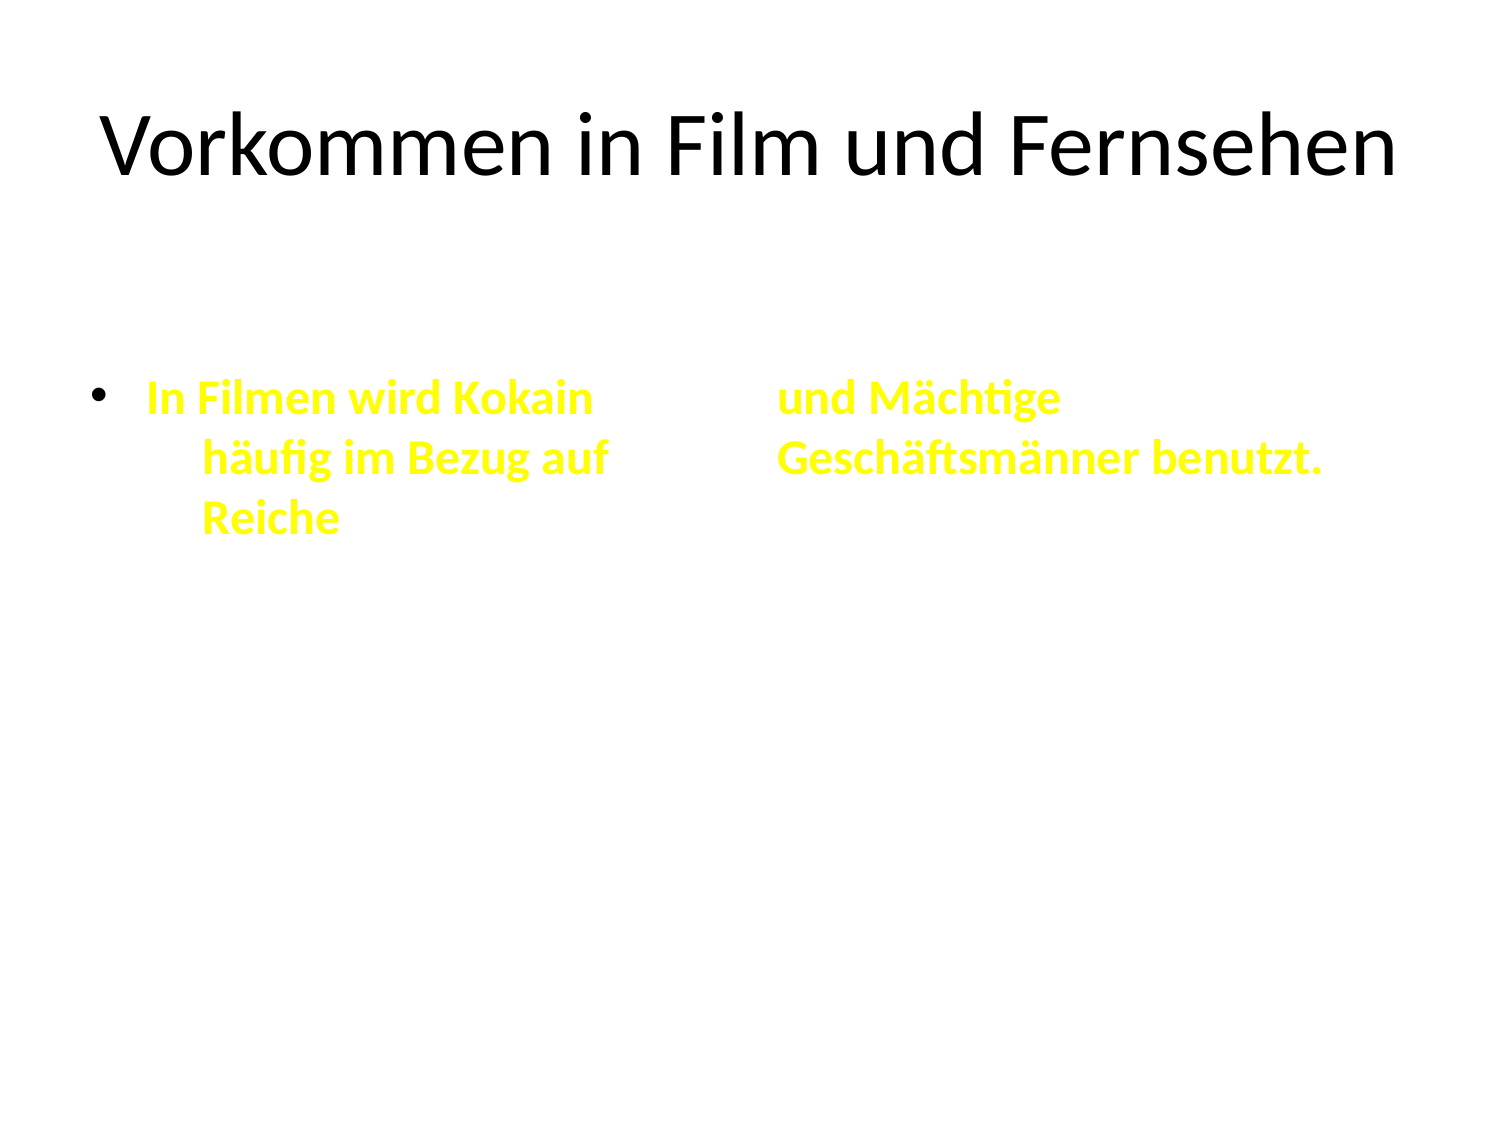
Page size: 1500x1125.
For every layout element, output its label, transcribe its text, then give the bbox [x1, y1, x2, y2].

list In Filmen wird Kokain häufig im Bezug auf Reiche [75, 356, 738, 1005]
list und Mächtige Geschäftsmänner benutzt. [761, 356, 1426, 1005]
title Vorkommen in Film und Fernsehen [75, 45, 1426, 233]
